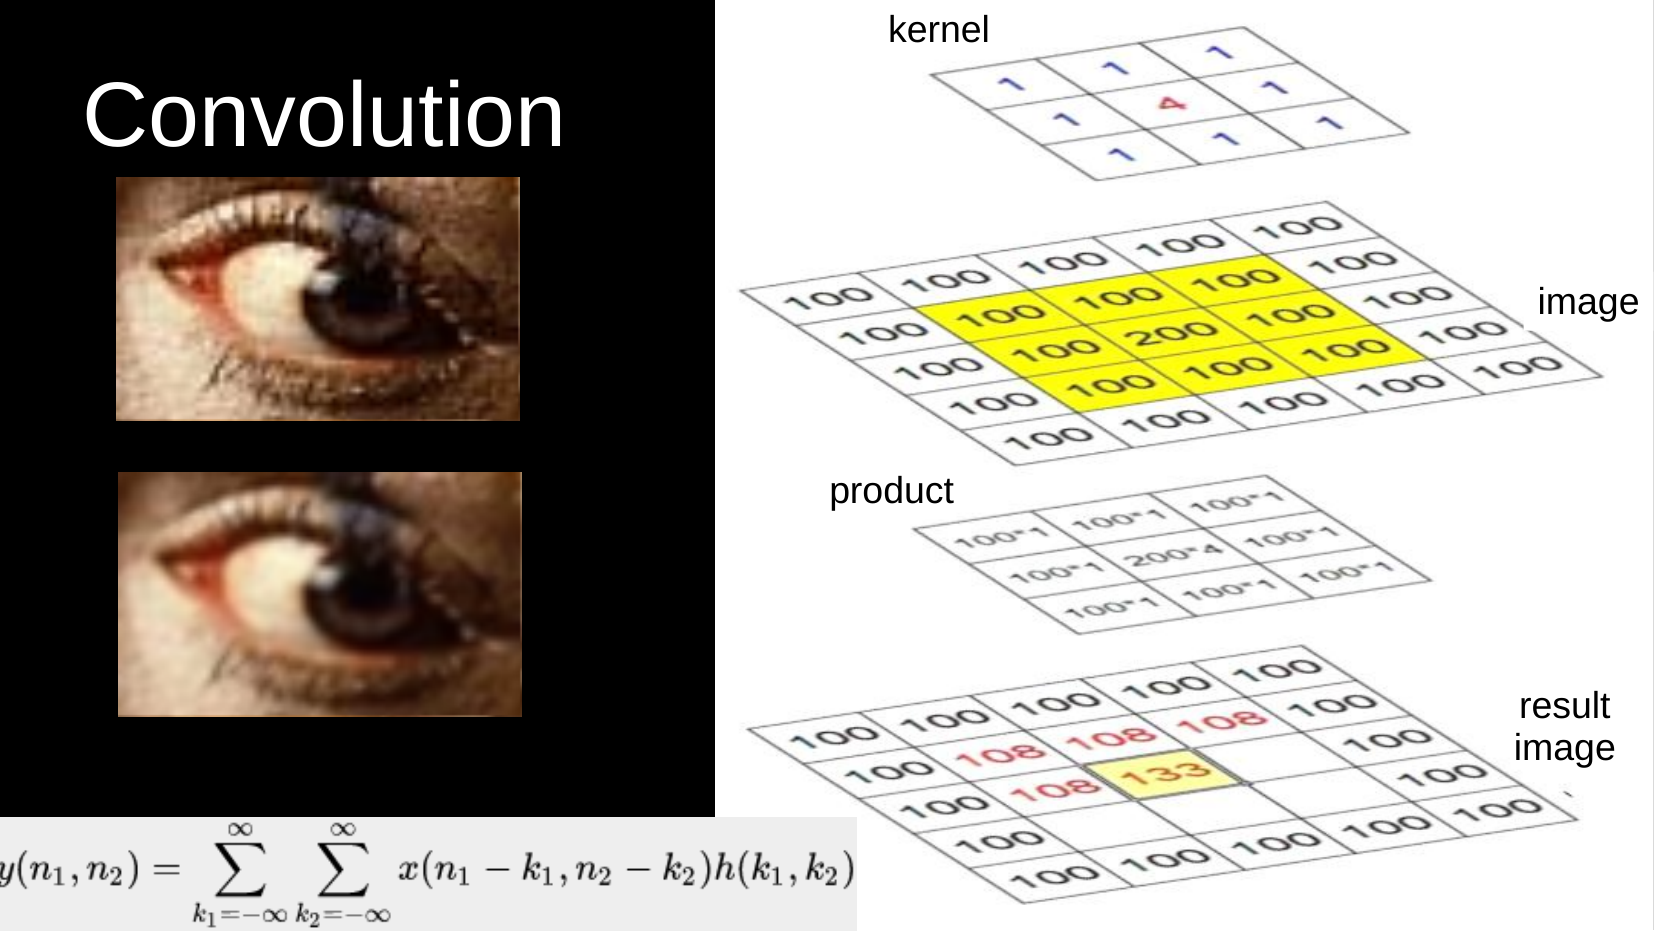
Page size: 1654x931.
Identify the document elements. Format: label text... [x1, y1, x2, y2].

title Convolution [82, 37, 715, 193]
text_box image [1523, 271, 1654, 331]
text_box product [826, 460, 957, 520]
picture [116, 177, 520, 421]
picture [0, 0, 1654, 931]
text_box kernel [874, 0, 1004, 60]
picture [118, 472, 522, 717]
text_box result image [1500, 696, 1630, 756]
